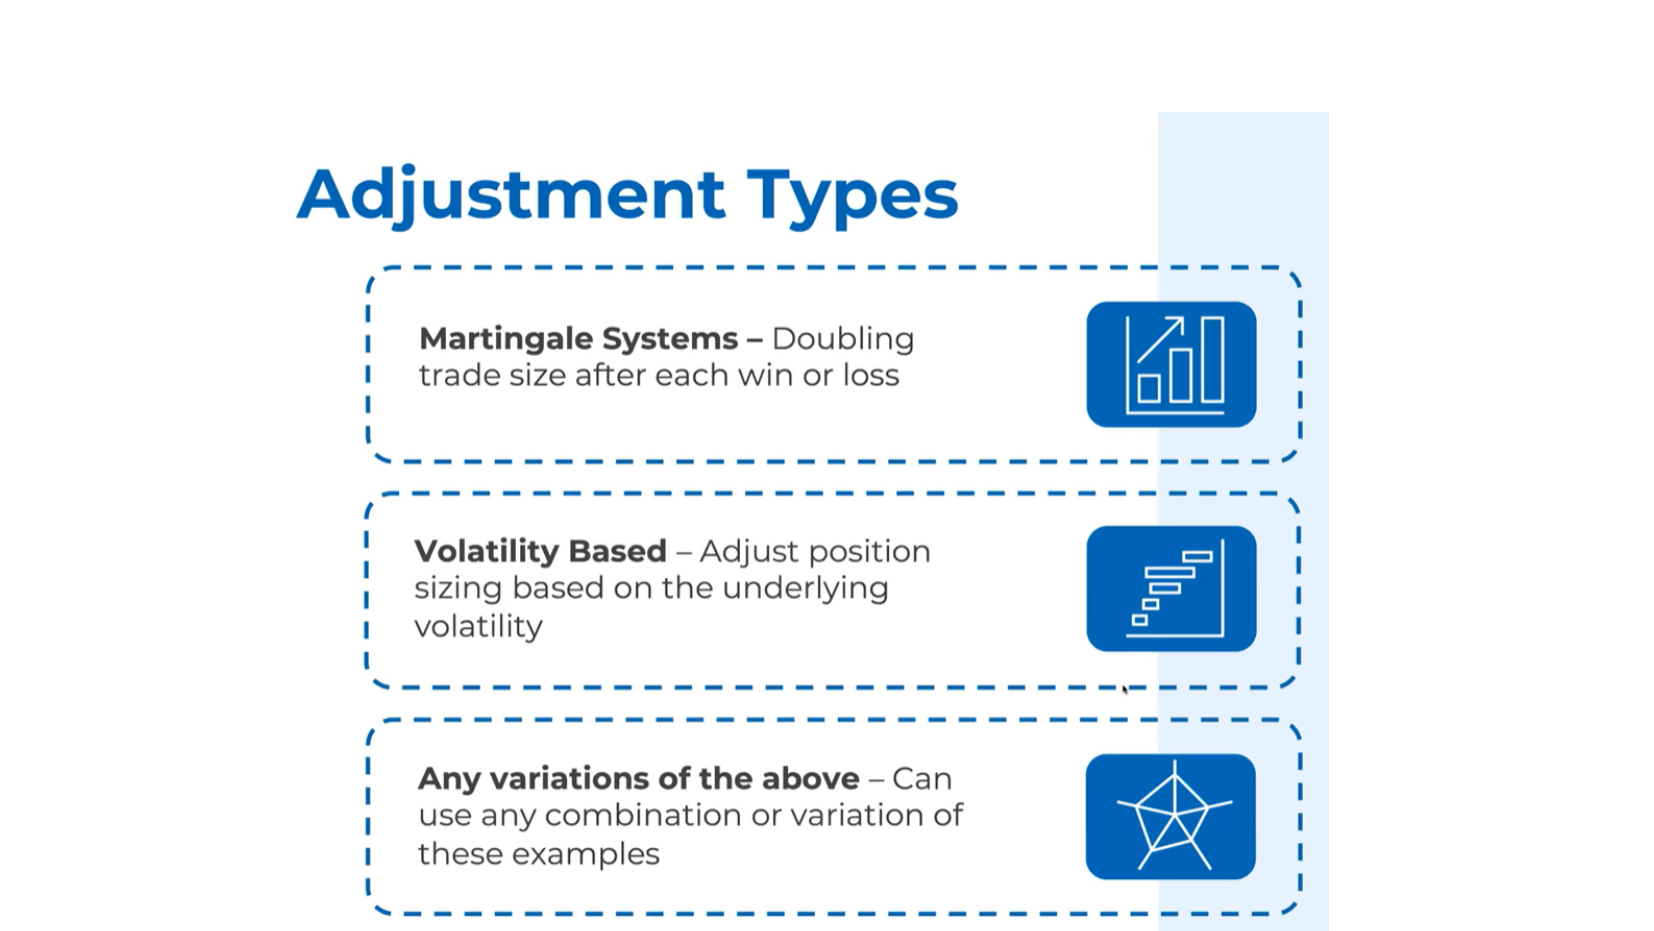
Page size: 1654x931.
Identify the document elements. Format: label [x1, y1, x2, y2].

picture [225, 112, 1329, 931]
